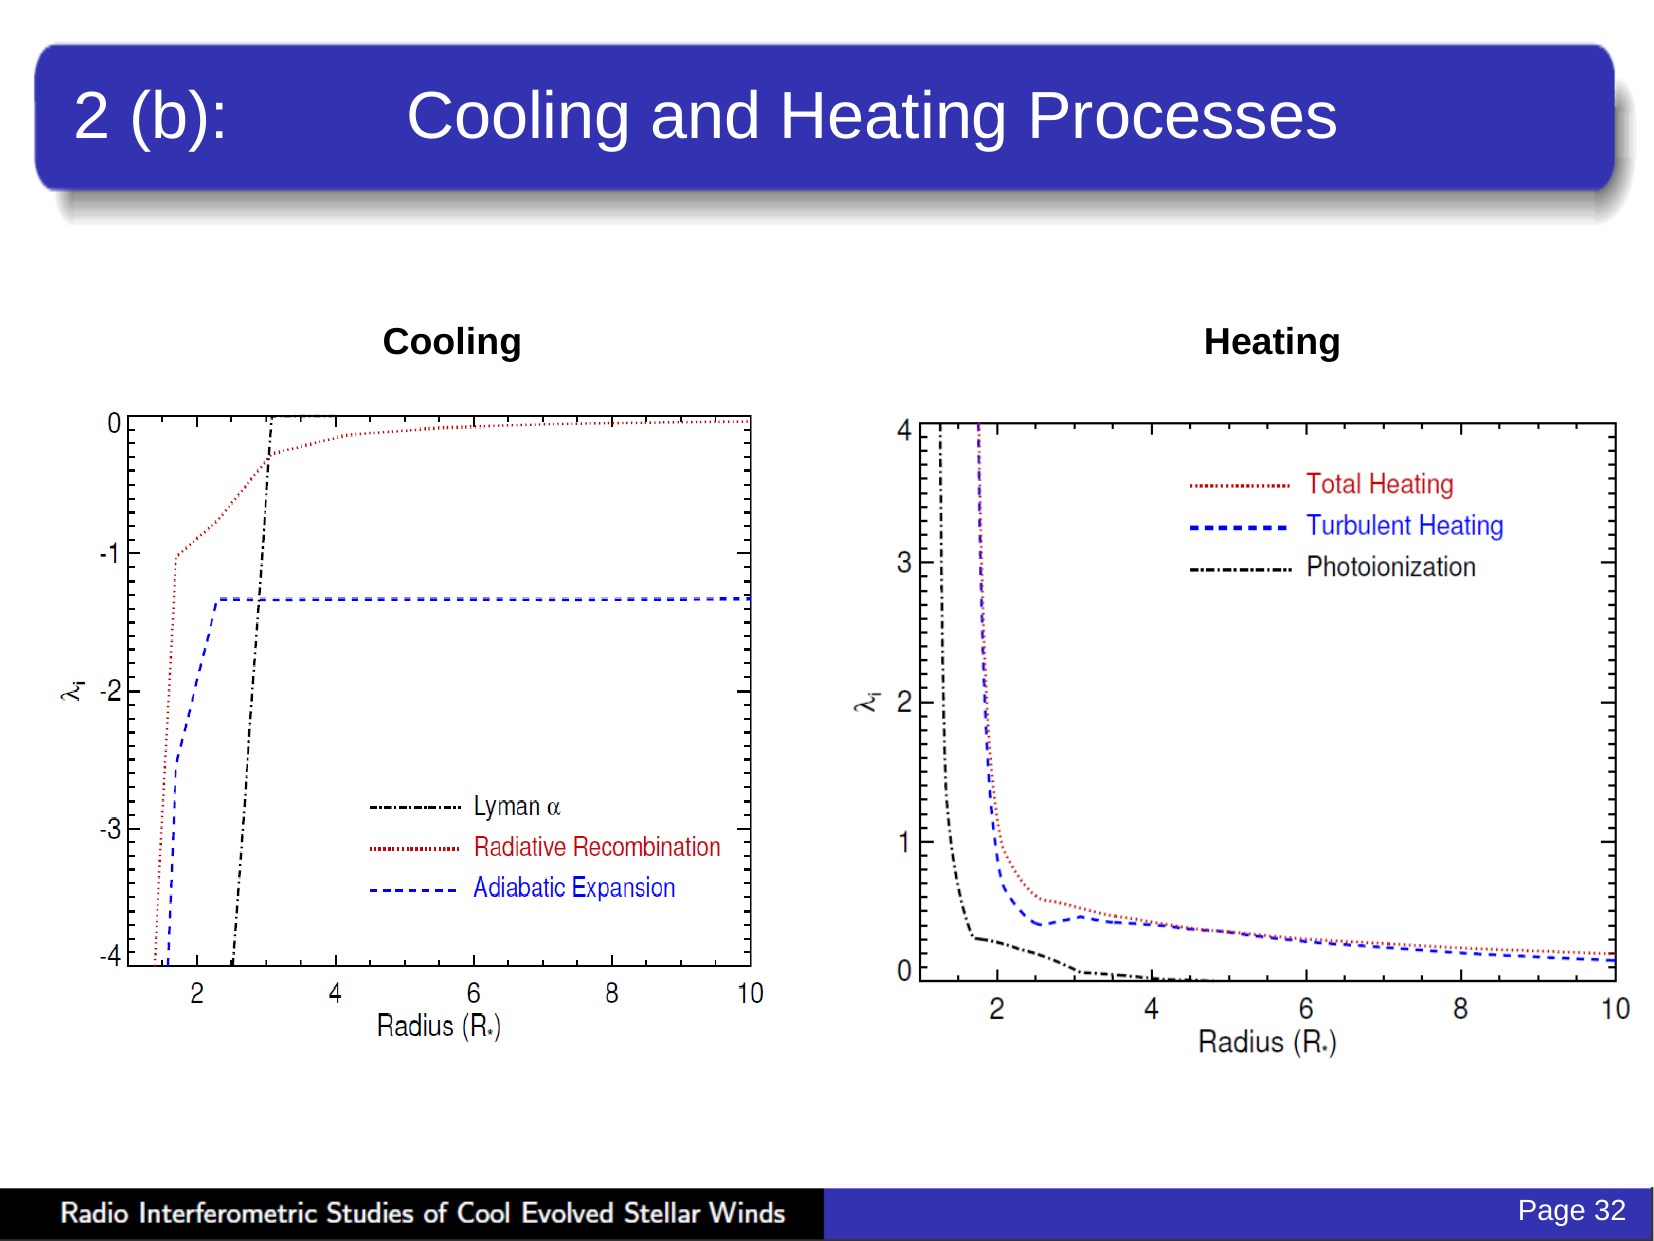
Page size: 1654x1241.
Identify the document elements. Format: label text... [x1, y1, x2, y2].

text_box Cooling [118, 312, 798, 370]
text_box 2 (b): Cooling and Heating Processes [59, 70, 1595, 189]
text_box Page 32 [814, 1187, 1642, 1235]
picture [0, 1187, 1654, 1241]
picture [23, 29, 1648, 237]
text_box Heating [933, 312, 1613, 370]
picture [0, 369, 1654, 1080]
